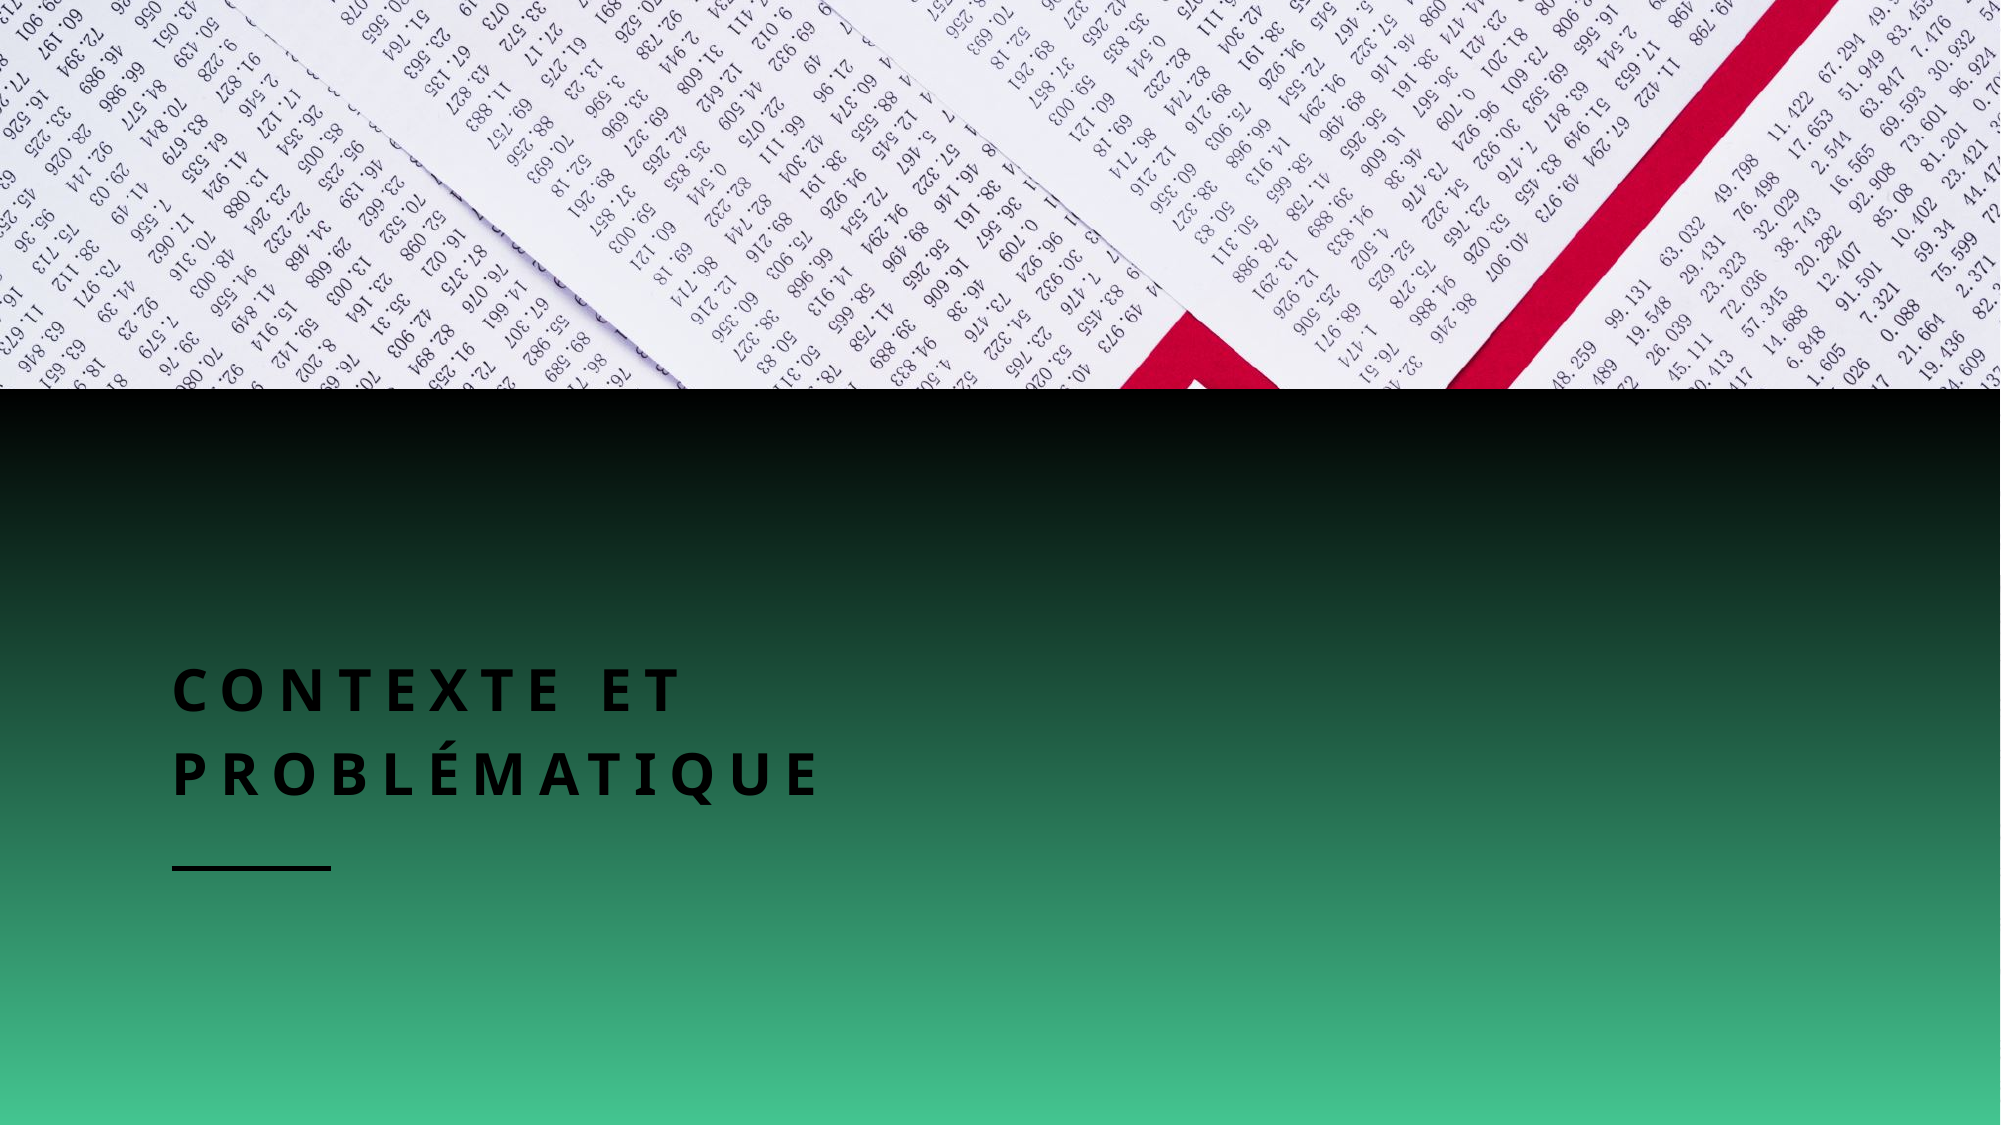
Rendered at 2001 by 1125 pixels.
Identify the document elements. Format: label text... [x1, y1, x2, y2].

title Contexte et problématique [156, 558, 1363, 815]
picture [0, 0, 2000, 390]
text_box [0, 390, 2000, 1125]
